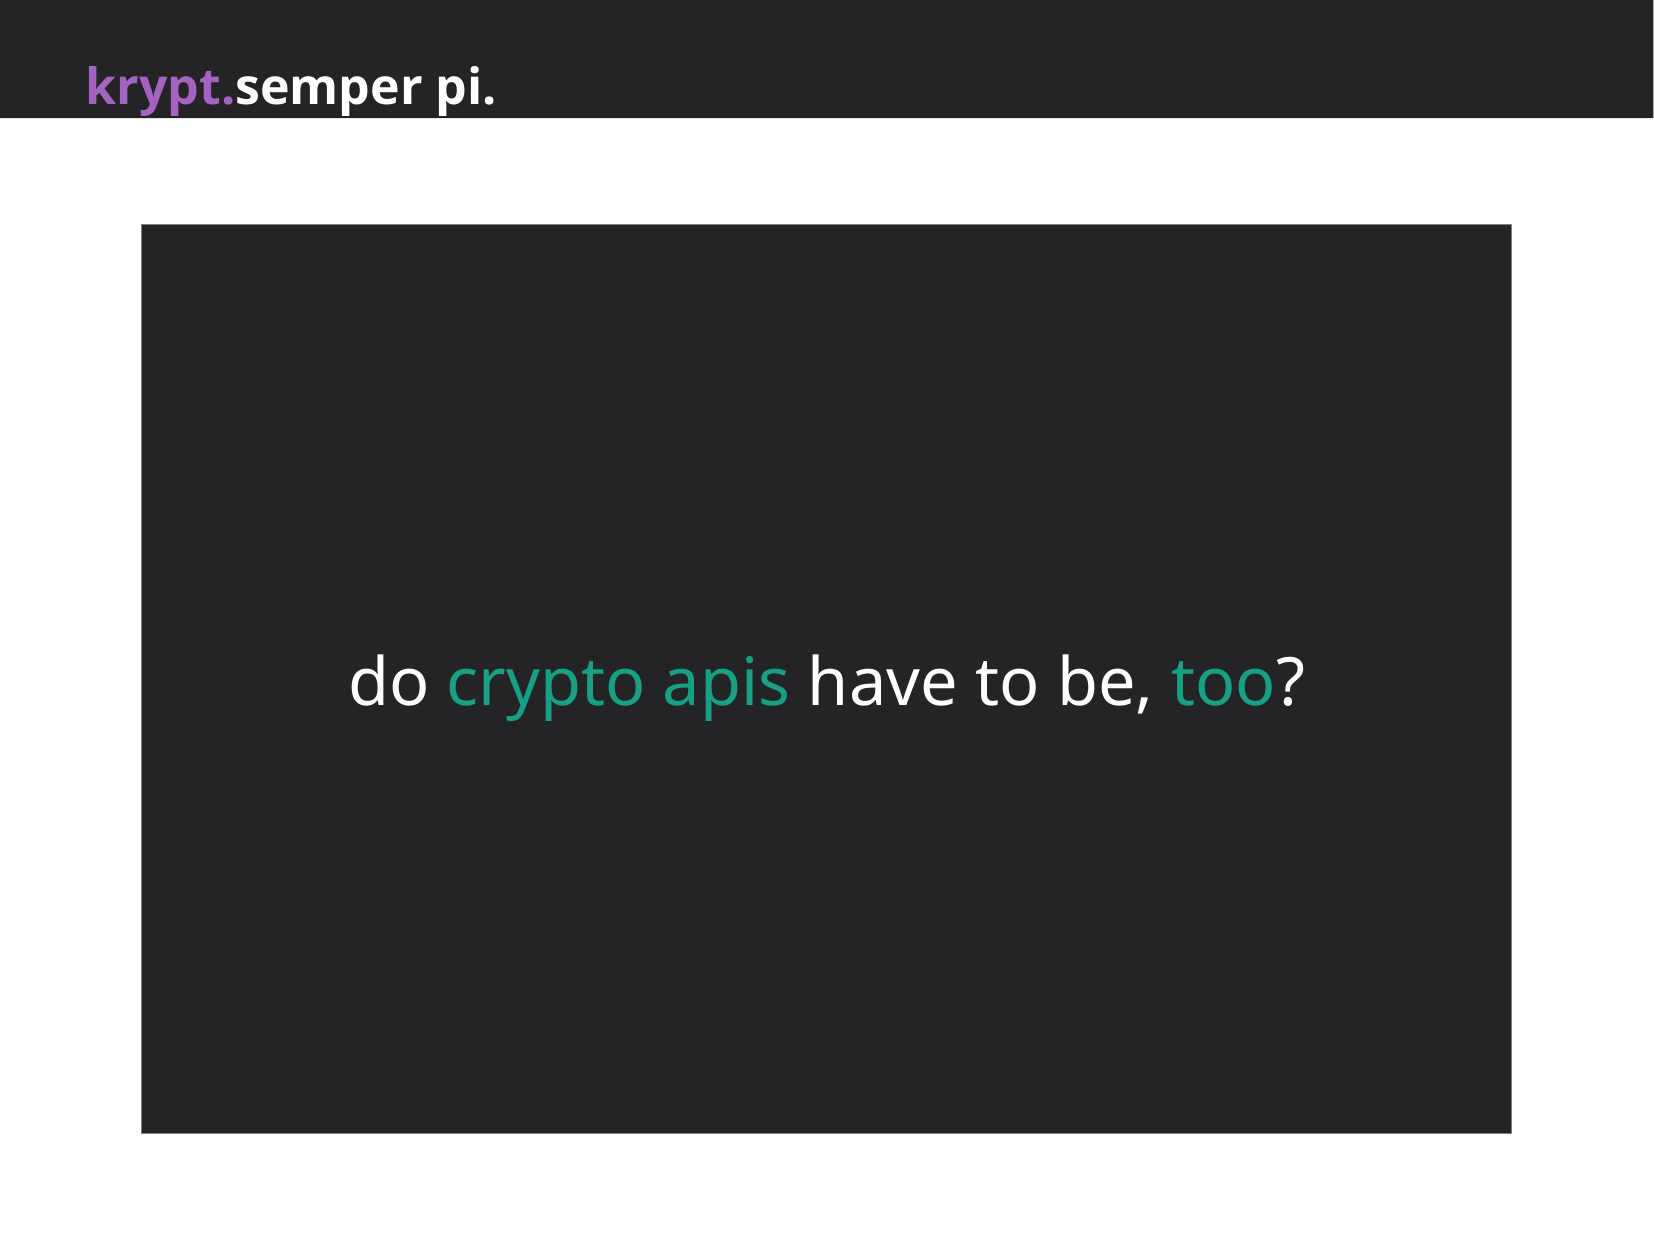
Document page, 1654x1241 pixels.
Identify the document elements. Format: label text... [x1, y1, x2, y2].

text_box do crypto apis have to be, too? [141, 224, 1512, 1134]
text_box [165, 531, 1441, 1087]
text_box [0, 0, 1654, 119]
text_box krypt.semper pi. [70, 43, 544, 119]
